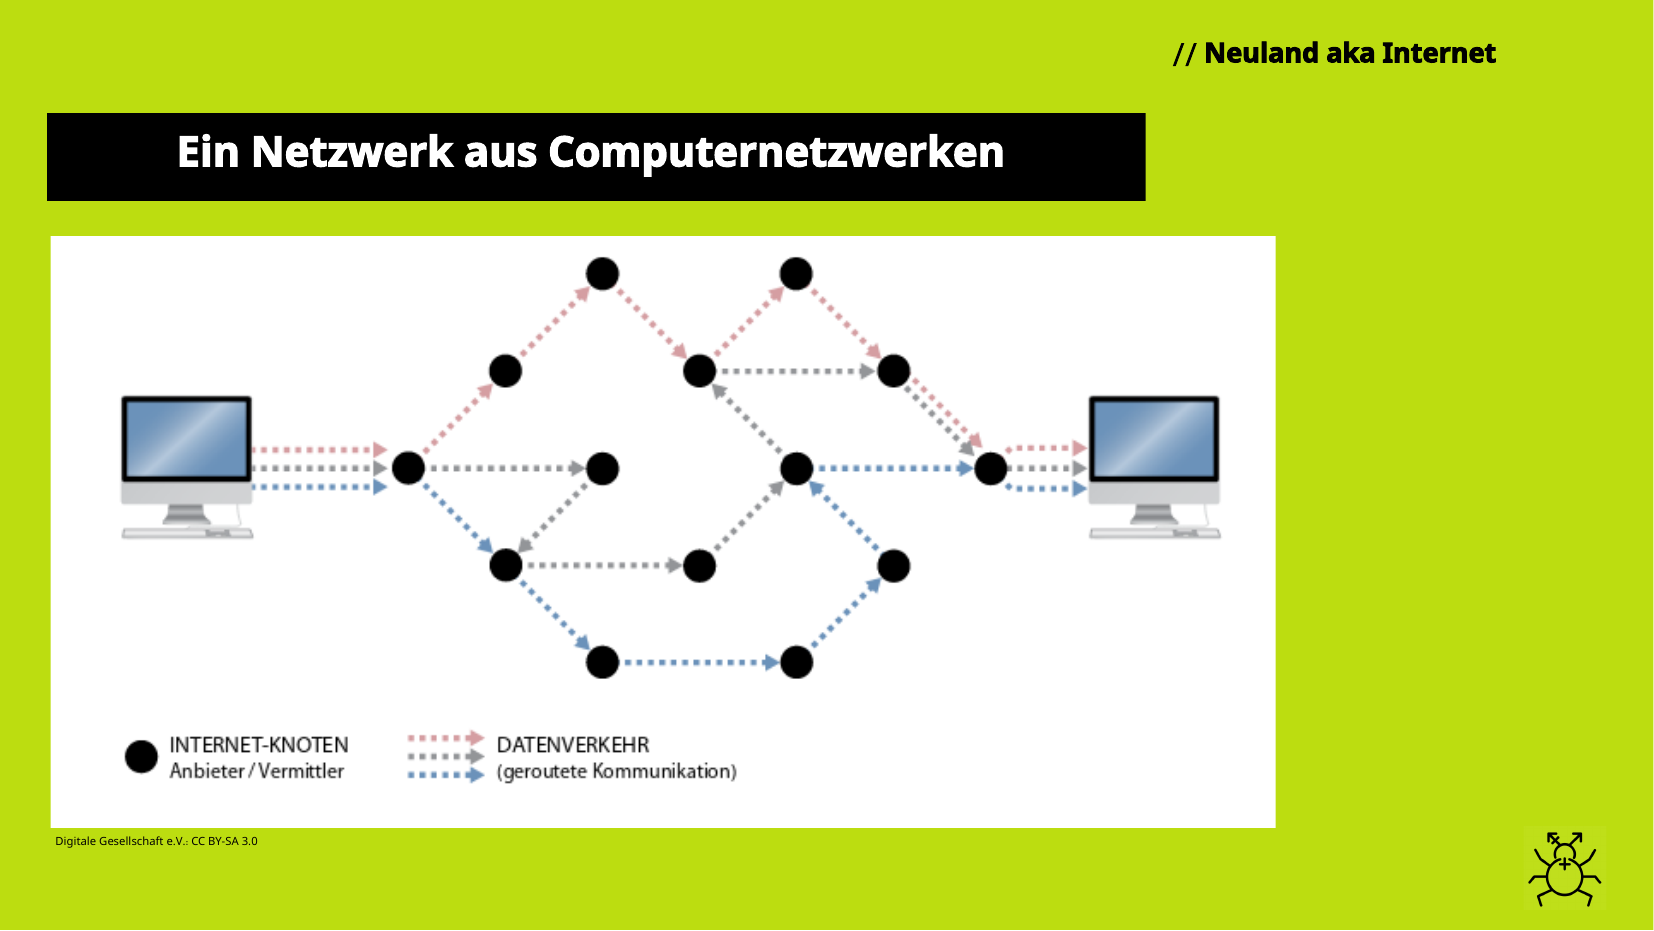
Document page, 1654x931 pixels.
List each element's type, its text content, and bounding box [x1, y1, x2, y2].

picture [1523, 826, 1607, 910]
text_box Digitale Gesellschaft e.V.: CC BY-SA 3.0 [40, 825, 632, 908]
text_box // Neuland aka Internet [1157, 24, 1630, 83]
picture [50, 236, 1276, 828]
title Ein Netzwerk aus Computernetzwerken [47, 113, 1146, 201]
